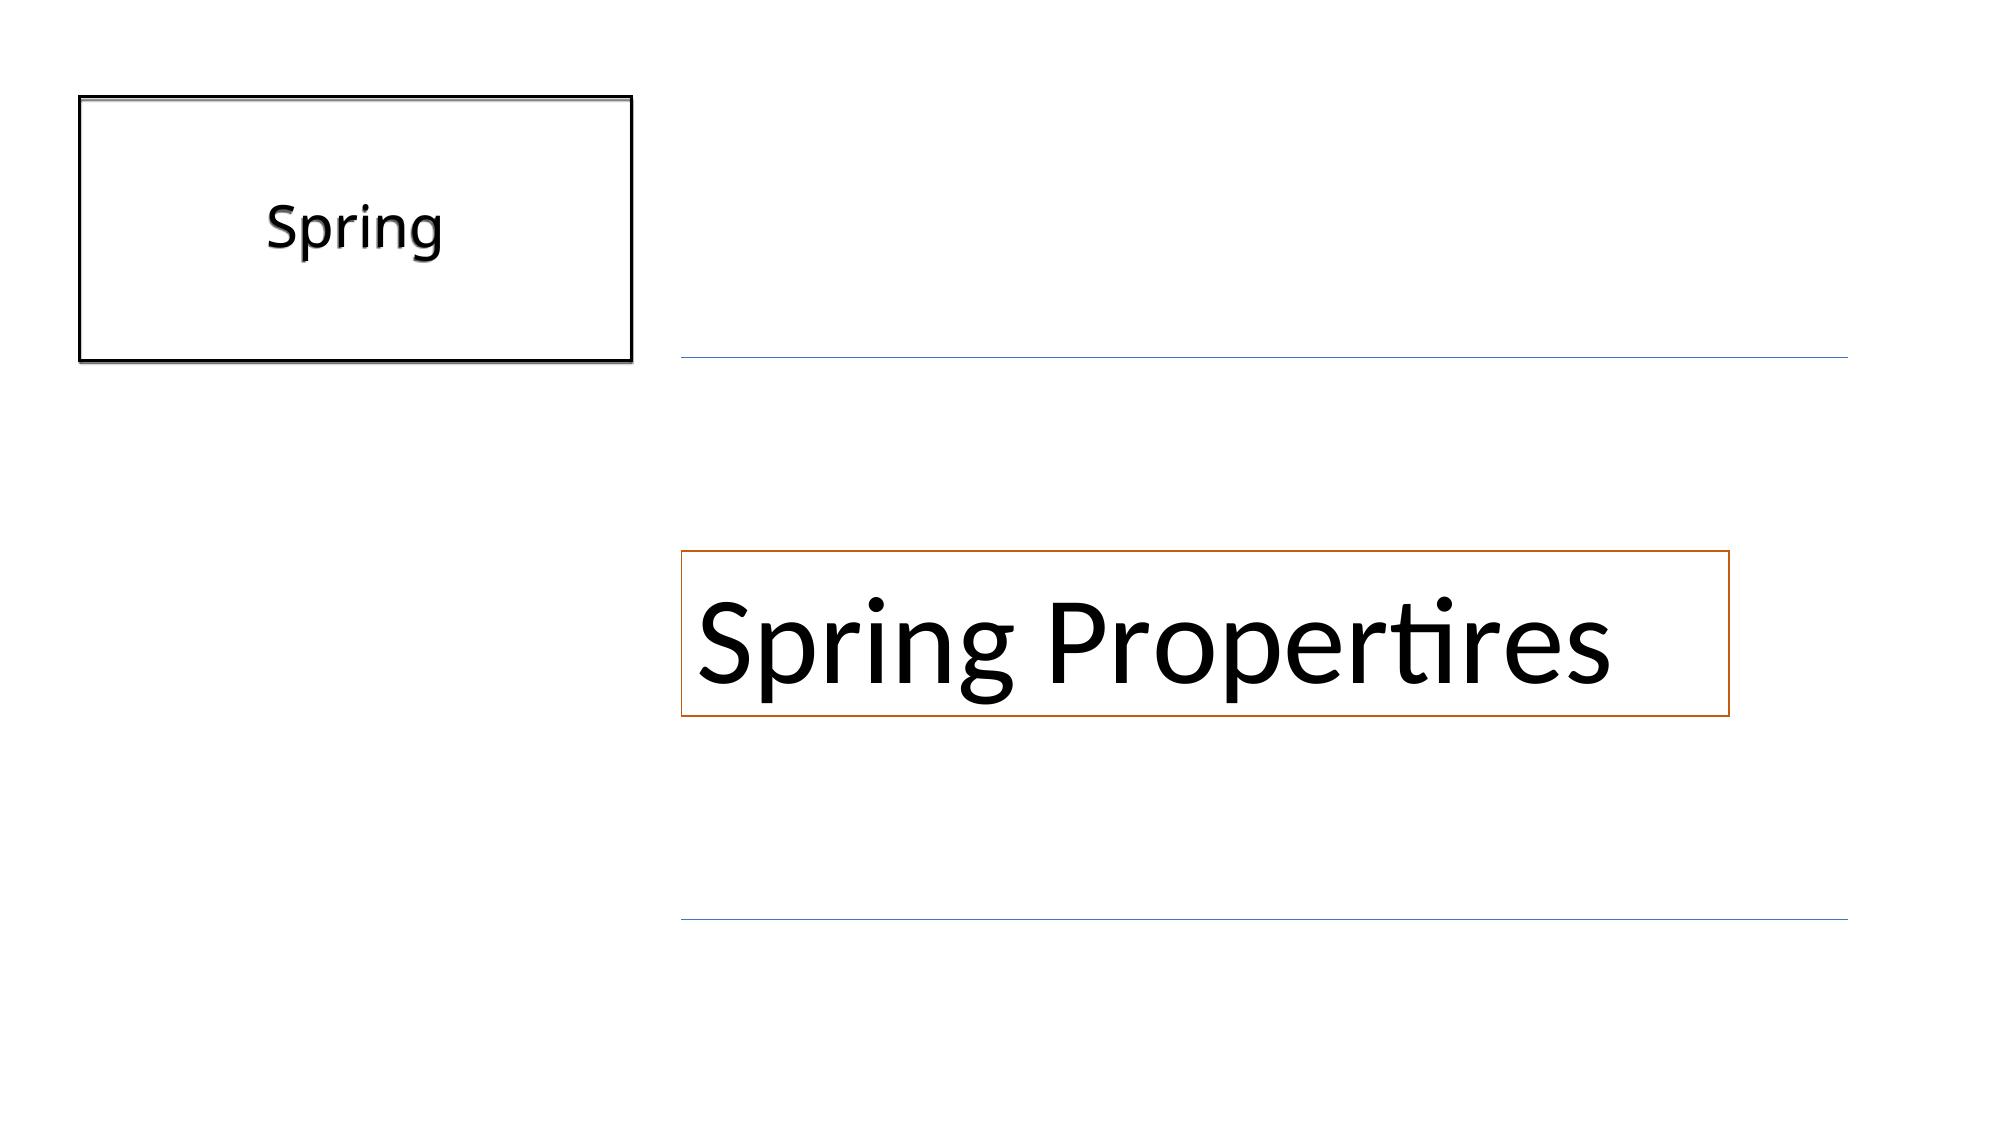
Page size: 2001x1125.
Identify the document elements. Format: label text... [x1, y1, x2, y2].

text_box Spring Propertires [681, 551, 1729, 716]
title Spring [79, 96, 632, 361]
